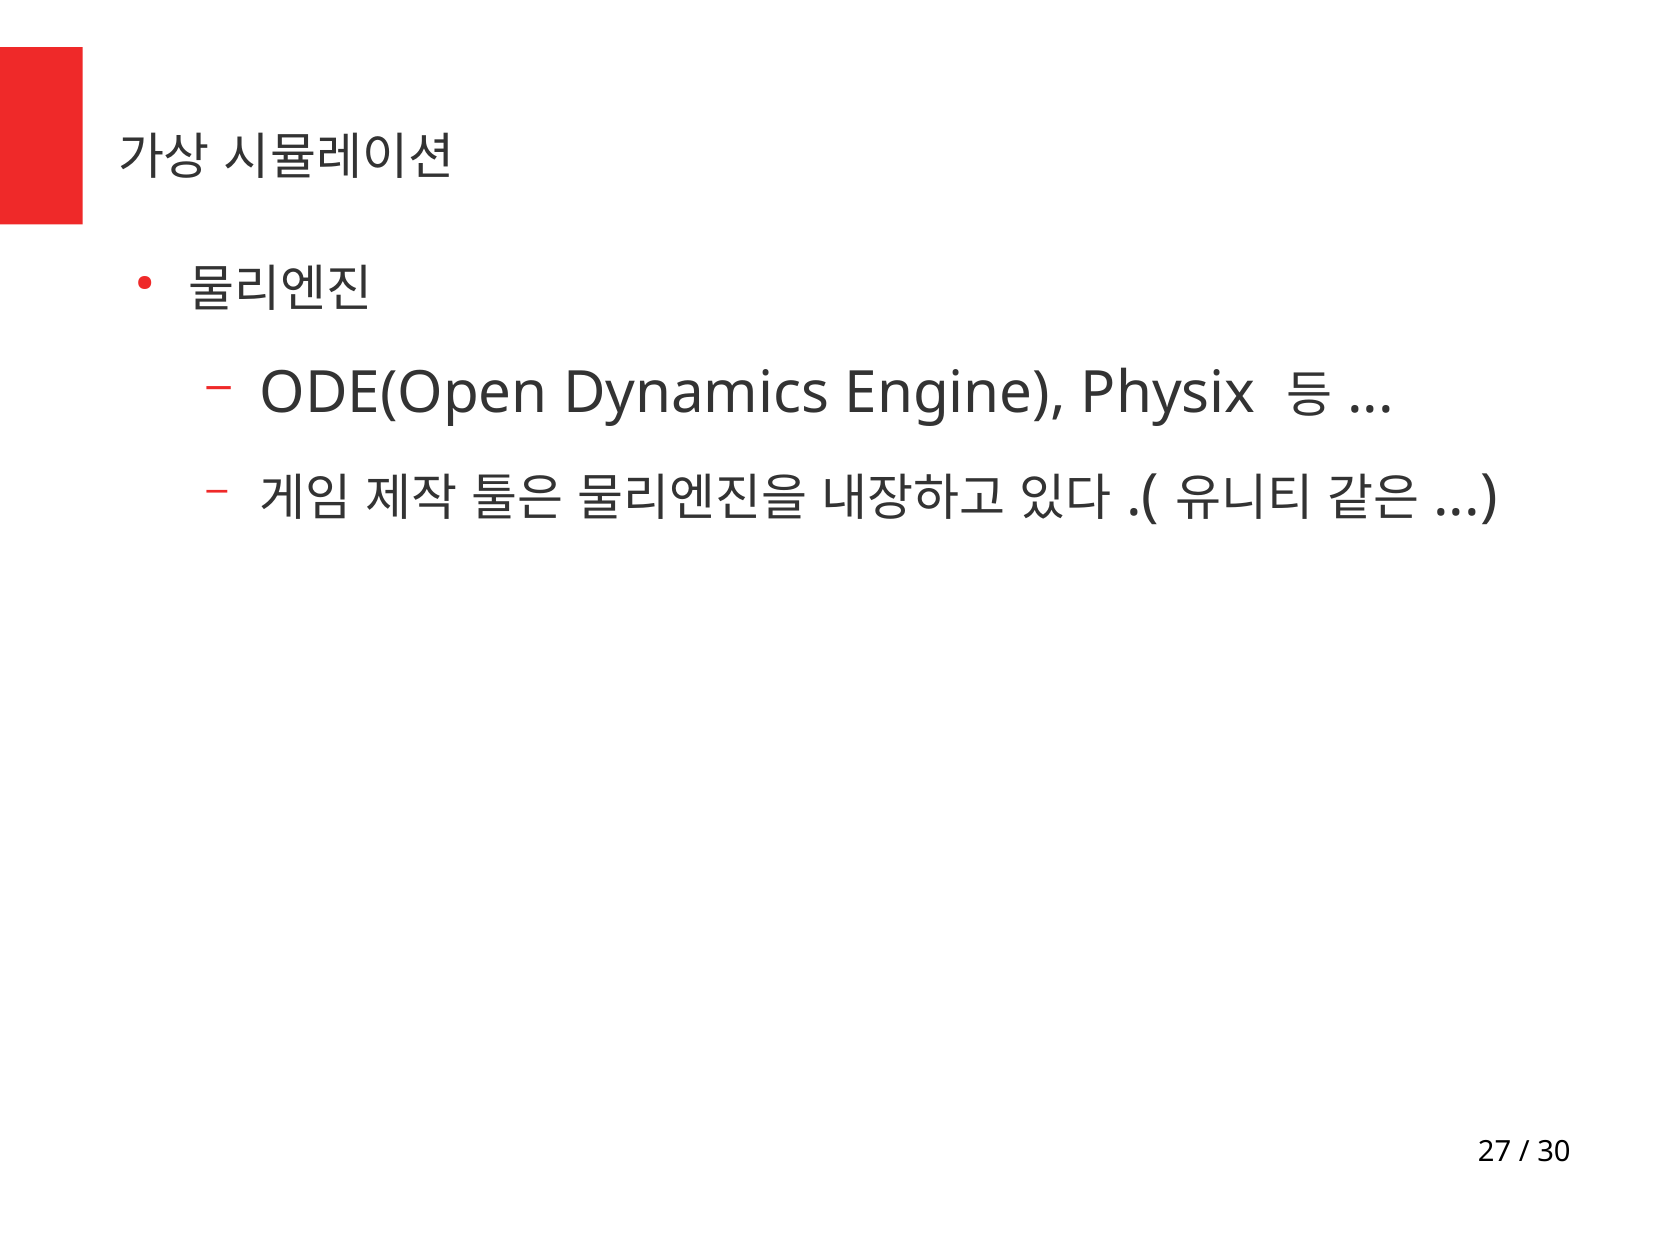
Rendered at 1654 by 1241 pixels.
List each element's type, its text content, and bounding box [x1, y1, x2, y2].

list 물리엔진 ODE(Open Dynamics Engine), Physix 등... 게임 제작 툴은 물리엔진을 내장하고 있다.(유니티 같은...) [118, 248, 1630, 1182]
title 가상 시뮬레이션 [118, 49, 1571, 257]
